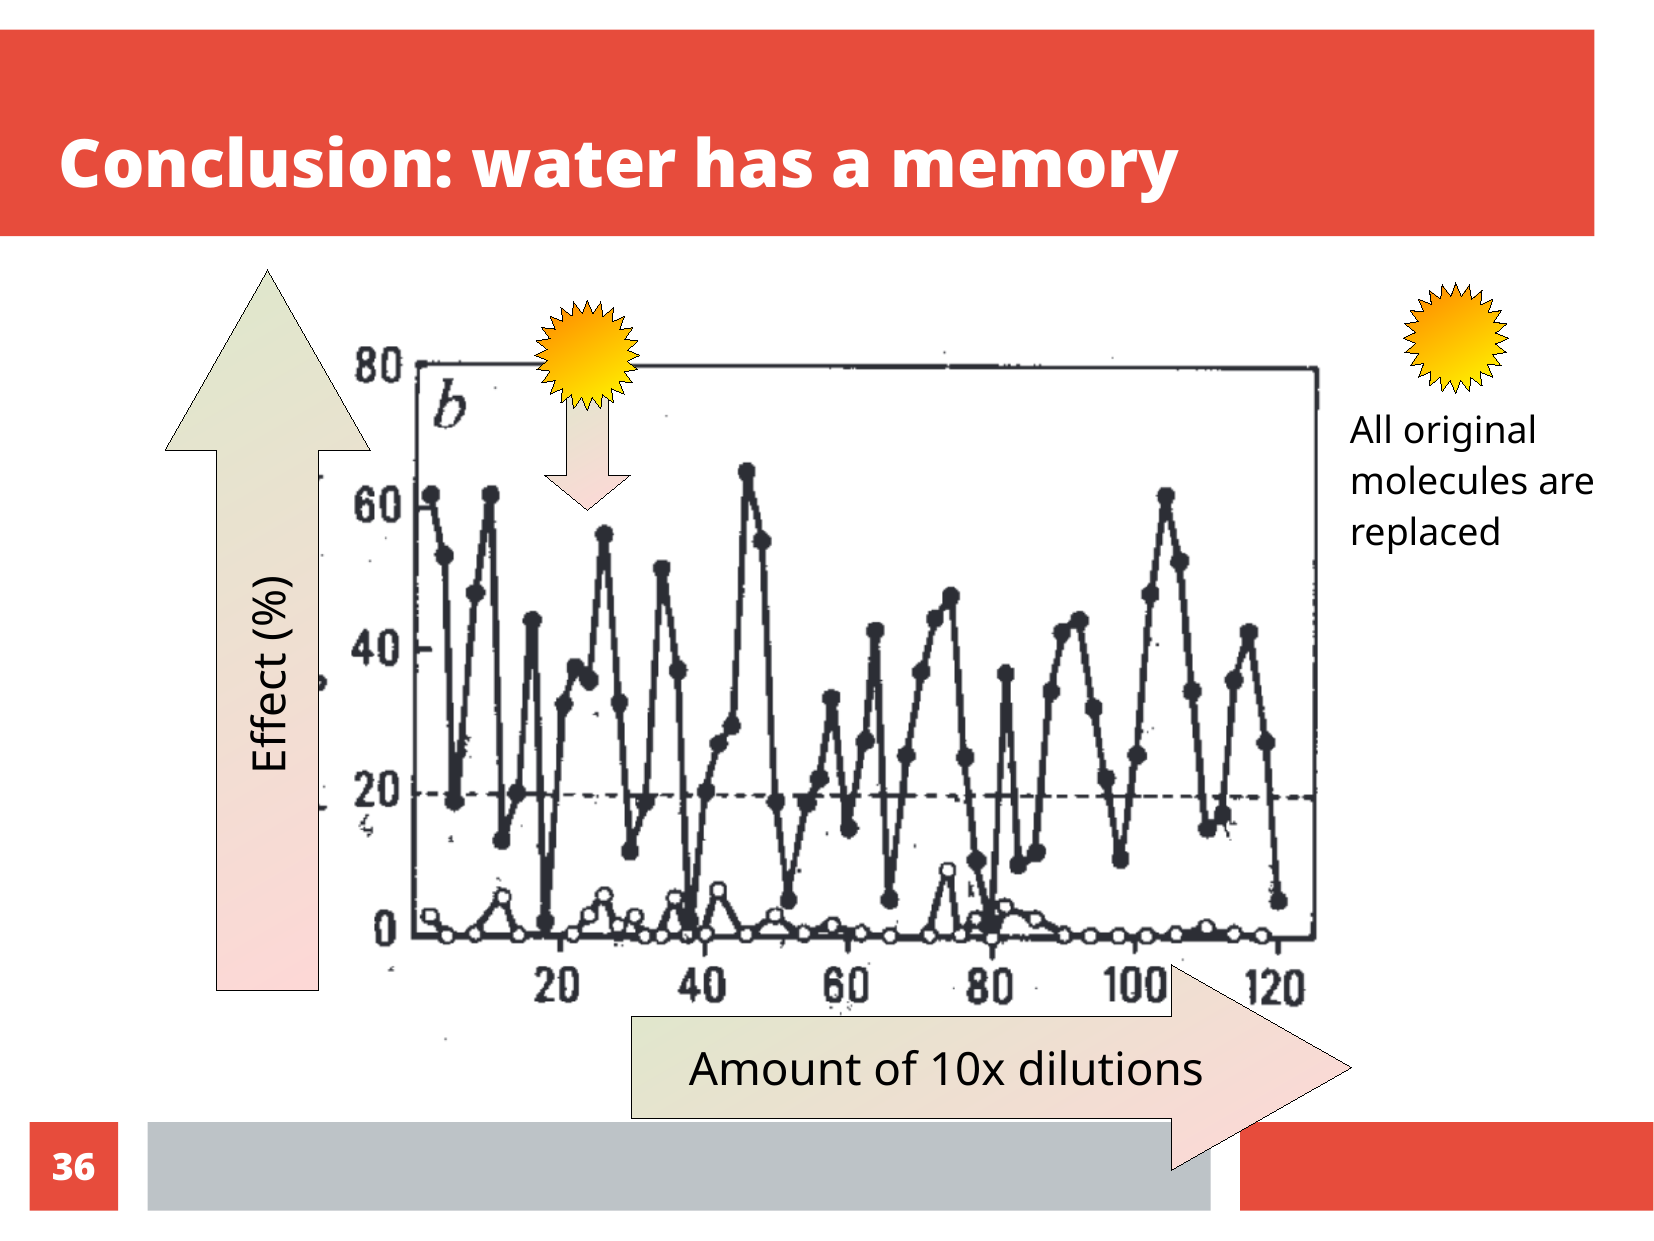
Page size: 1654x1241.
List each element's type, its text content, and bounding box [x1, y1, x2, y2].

title Conclusion: water has a memory [59, 59, 1595, 207]
text_box [534, 300, 640, 511]
text_box Amount of 10x dilutions [631, 964, 1352, 1171]
picture [1309, 1068, 1352, 1093]
picture [272, 324, 1352, 1093]
text_box [1403, 282, 1509, 394]
text_box All original molecules are replaced [1335, 396, 1636, 542]
text_box Effect (%) [165, 269, 371, 991]
